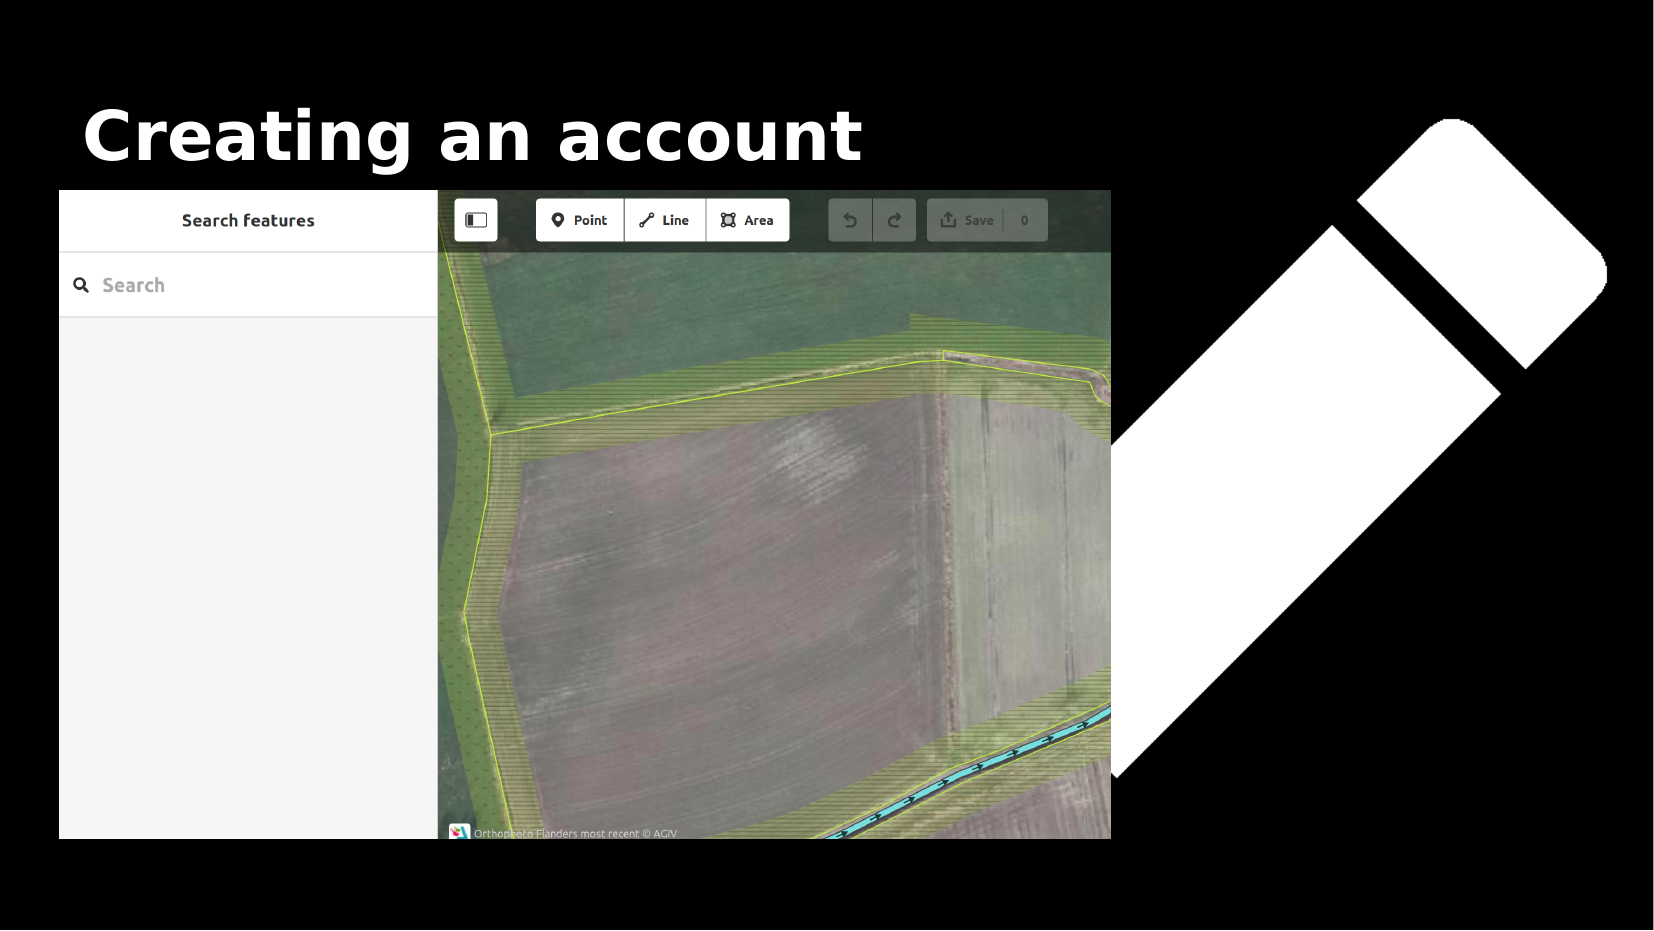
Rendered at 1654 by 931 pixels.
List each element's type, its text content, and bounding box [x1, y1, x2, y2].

picture [59, 106, 1619, 851]
title Creating an account [82, 59, 1571, 190]
